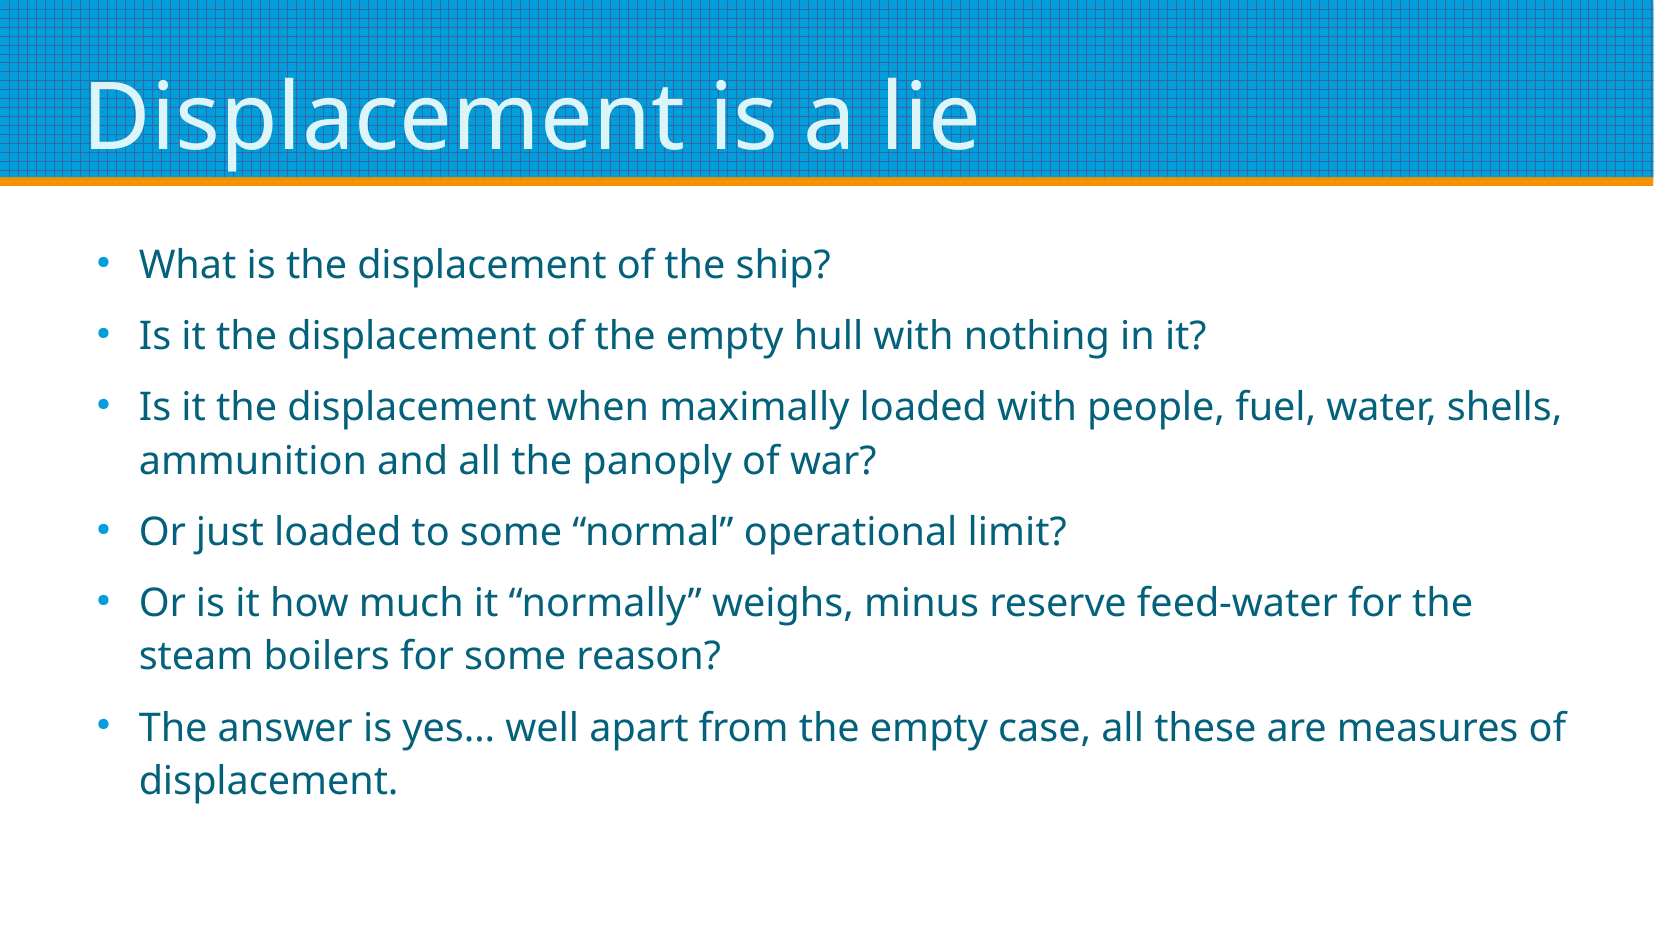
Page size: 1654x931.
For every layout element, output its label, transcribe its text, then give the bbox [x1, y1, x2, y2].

list What is the displacement of the ship? Is it the displacement of the empty hull with nothing in it? Is it the displacement when maximally loaded with people, fuel, water, shells, ammunition and all the panoply of war? Or just loaded to some “normal” operational limit? Or is it how much it “normally” weighs, minus reserve feed-water for the steam boilers for some reason? The answer is yes… well apart from the empty case, all these are measures of displacement. [82, 236, 1571, 813]
title Displacement is a lie [82, 14, 1571, 178]
